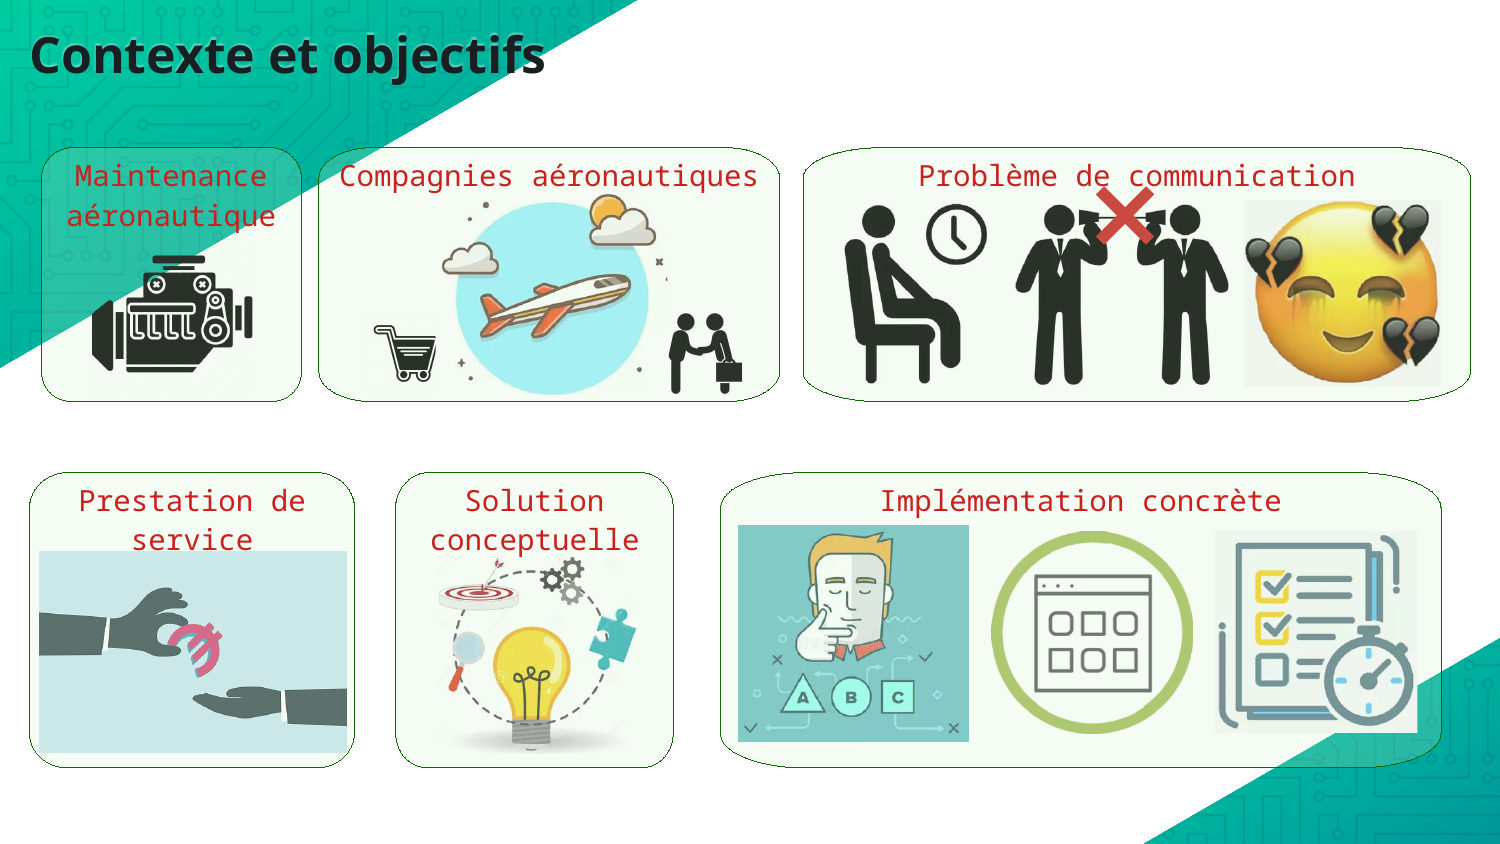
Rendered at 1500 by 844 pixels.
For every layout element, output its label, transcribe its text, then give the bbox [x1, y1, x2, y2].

text_box [29, 553, 355, 768]
text_box [803, 229, 1471, 402]
text_box [395, 553, 674, 768]
text_box [41, 231, 302, 402]
text_box [318, 229, 780, 402]
text_box Maintenance aéronautique [38, 147, 304, 231]
text_box Compagnies aéronautiques [318, 147, 780, 229]
title Contexte et objectifs [29, 29, 1249, 88]
text_box Implémentation concrète [720, 472, 1441, 553]
text_box [720, 507, 1442, 768]
text_box Solution conceptuelle [395, 472, 674, 553]
text_box Problème de communication [803, 147, 1471, 229]
text_box Prestation de service [29, 472, 355, 553]
